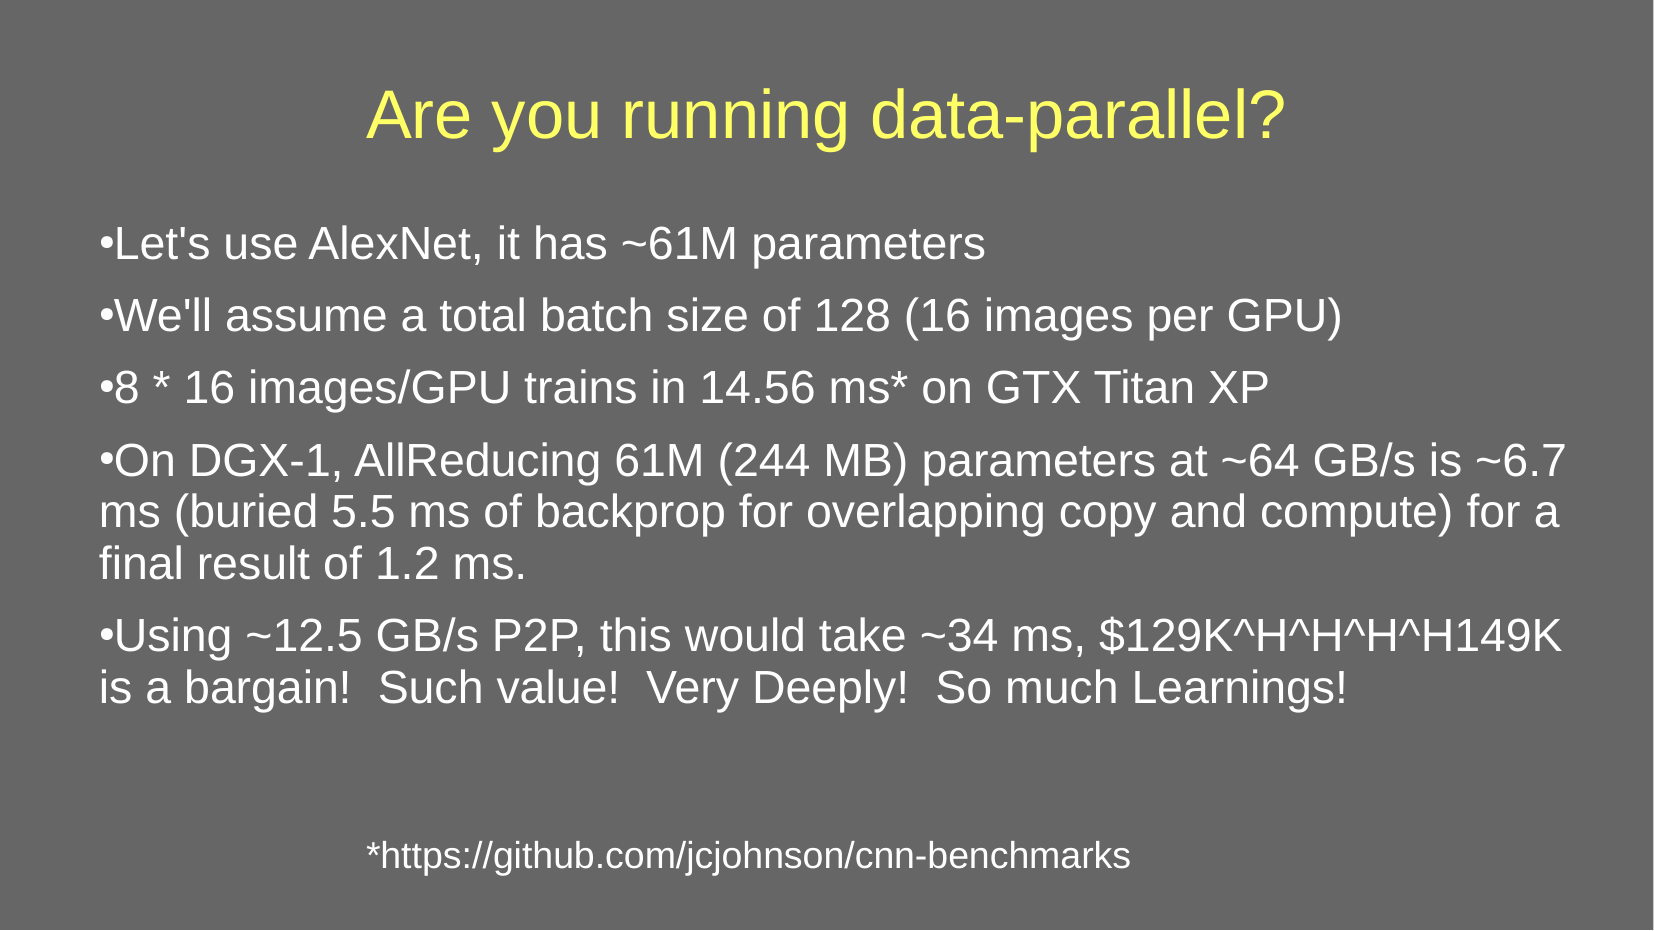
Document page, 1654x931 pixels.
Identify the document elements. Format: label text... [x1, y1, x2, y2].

title Are you running data-parallel? [82, 36, 1571, 193]
text_box *https://github.com/jcjohnson/cnn-benchmarks [351, 827, 1241, 884]
list Let's use AlexNet, it has ~61M parameters We'll assume a total batch size of 128 (16 images per GPU) 8 * 16 images/GPU trains in 14.56 ms* on GTX Titan XP On DGX-1, AllReducing 61M (244 MB) parameters at ~64 GB/s is ~6.7 ms (buried 5.5 ms of backprop for overlapping copy and compute) for a final result of 1.2 ms. Using ~12.5 GB/s P2P, this would take ~34 ms, $129K^H^H^H^H149K is a bargain! Such value! Very Deeply! So much Learnings! [82, 217, 1571, 757]
